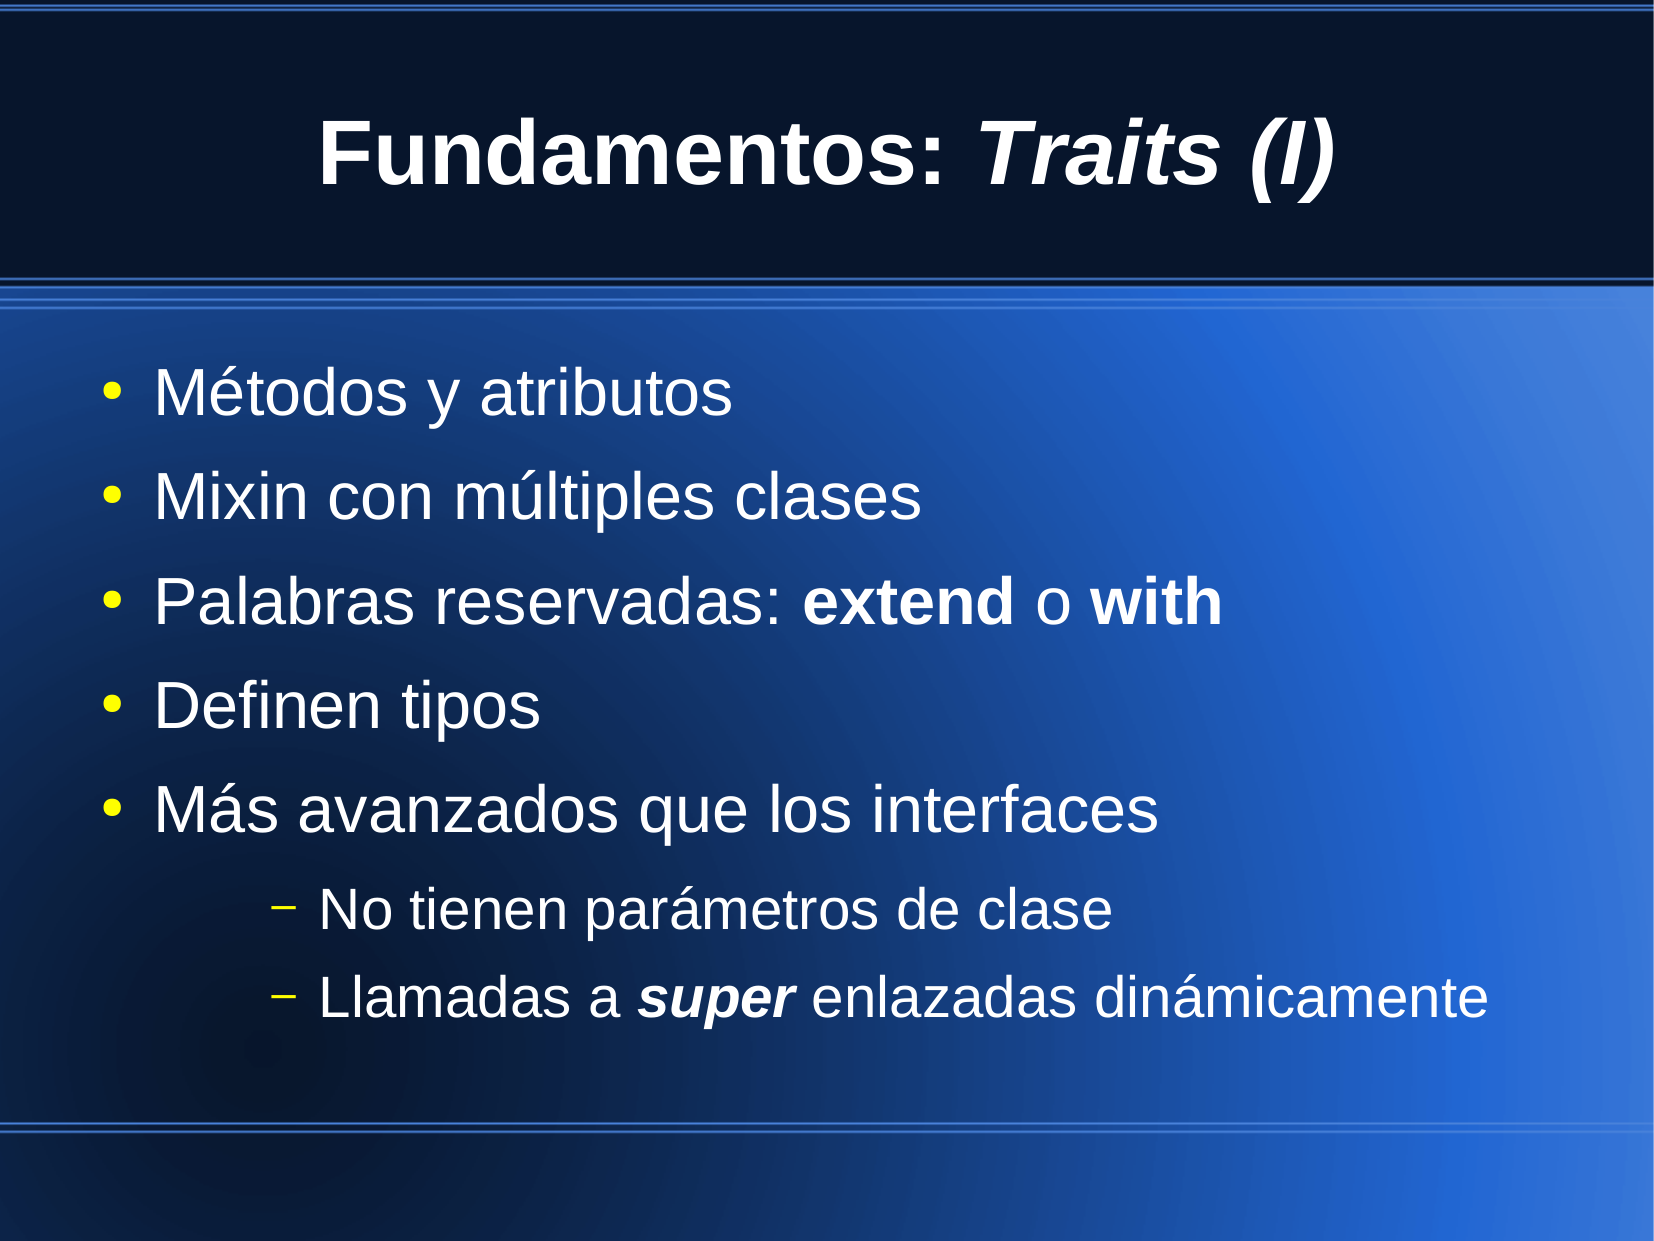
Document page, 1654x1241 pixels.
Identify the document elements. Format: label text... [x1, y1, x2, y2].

title Fundamentos: Traits (I) [82, 49, 1571, 257]
picture [0, 0, 1654, 1241]
list Métodos y atributos Mixin con múltiples clases Palabras reservadas: extend o with Definen tipos Más avanzados que los interfaces No tienen parámetros de clase Llamadas a super enlazadas dinámicamente [82, 355, 1571, 1174]
